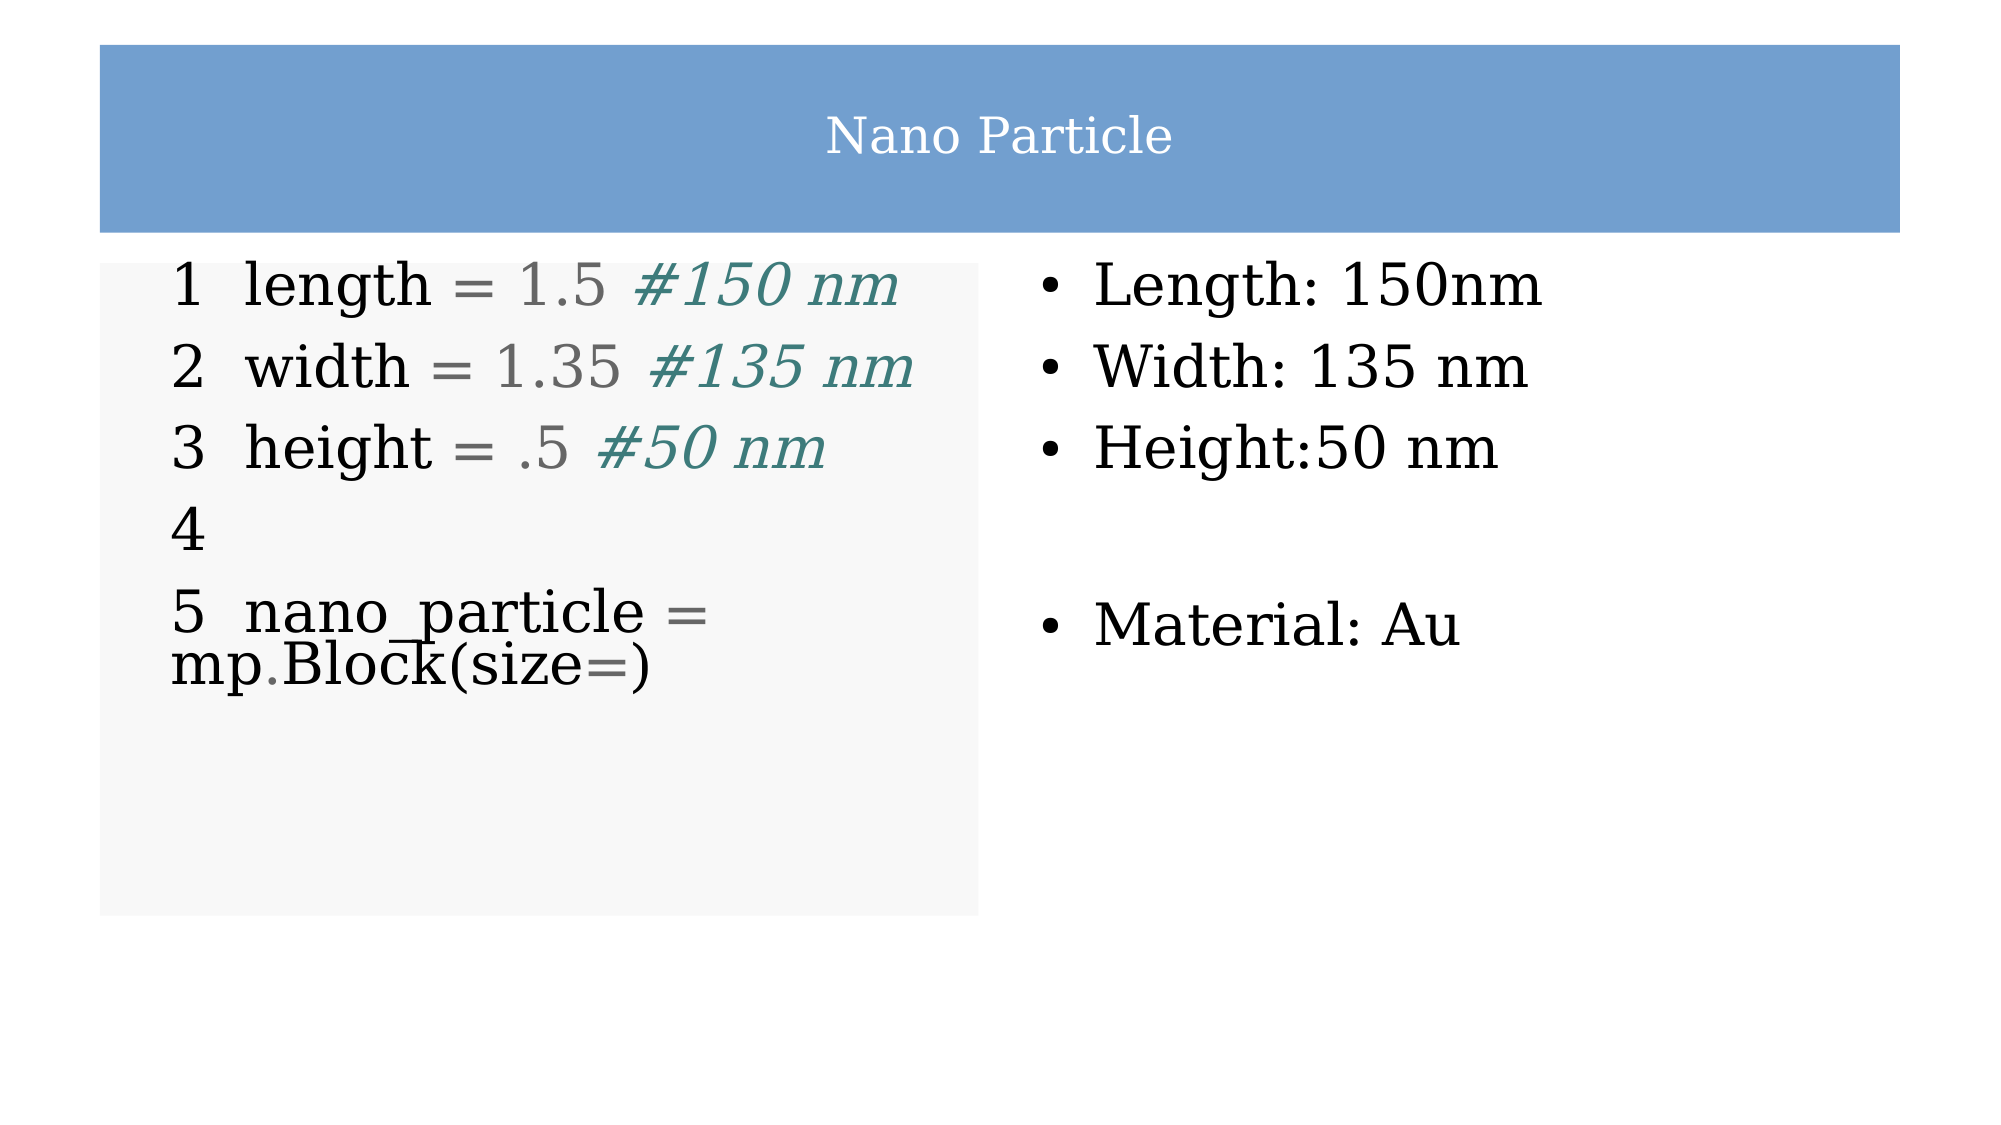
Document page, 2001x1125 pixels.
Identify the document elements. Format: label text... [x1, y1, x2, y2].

list 1 length = 1.5 #150 nm 2 width = 1.35 #135 nm 3 height = .5 #50 nm 4 5 nano_particle = mp.Block(size=) [99, 263, 979, 916]
list Length: 150nm Width: 135 nm Height:50 nm [1022, 263, 1901, 575]
title Nano Particle [99, 44, 1900, 233]
list Material: Au [1022, 604, 1901, 916]
